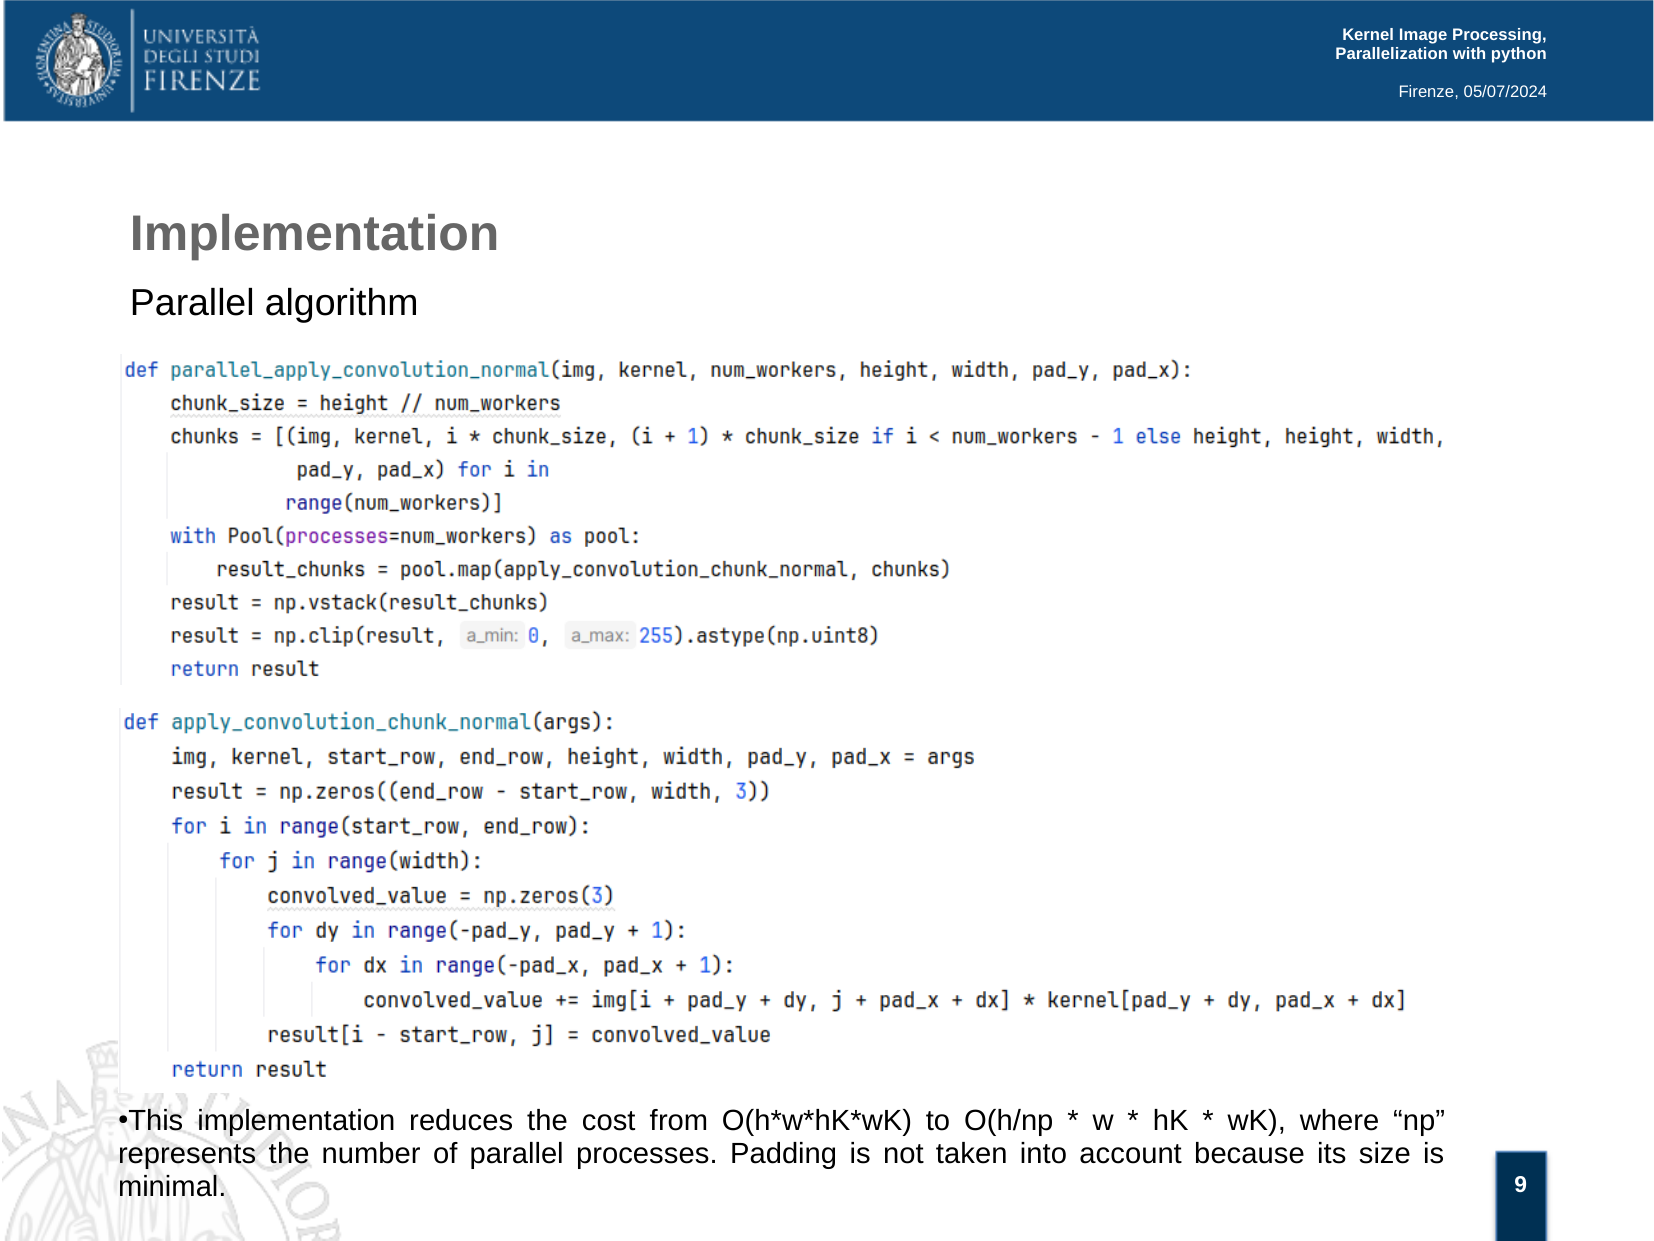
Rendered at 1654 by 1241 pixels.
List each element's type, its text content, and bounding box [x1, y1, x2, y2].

text_box Implementation Parallel algorithm [129, 177, 993, 324]
text_box Kernel Image Processing, Parallelization with python Firenze, 05/07/2024 [685, 24, 1548, 102]
text_box This implementation reduces the cost from O(h*w*hK*wK) to O(h/np * w * hK * wK), where “np” represents the number of parallel processes. Padding is not taken into account because its size is minimal. [118, 1071, 1447, 1203]
picture [2, 0, 1654, 1241]
text_box 9 [1505, 1160, 1536, 1208]
